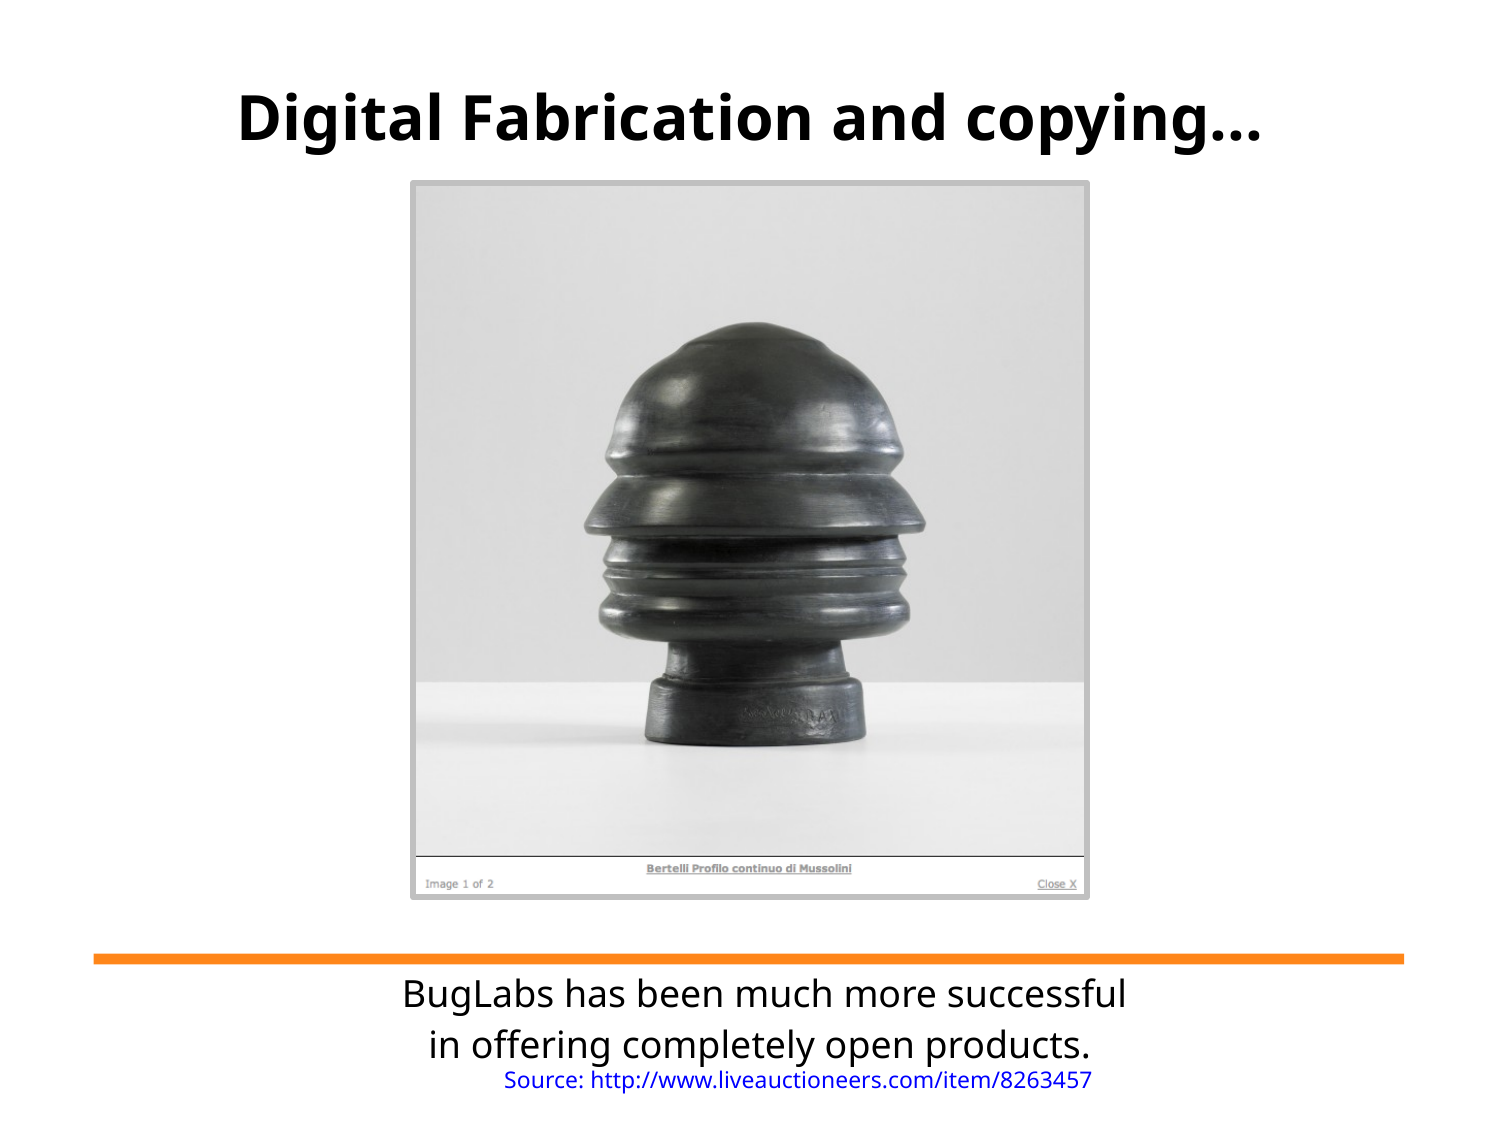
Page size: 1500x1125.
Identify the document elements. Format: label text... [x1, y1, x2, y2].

text_box BugLabs has been much more successful in offering completely open products. [382, 960, 1148, 1064]
text_box Source: http://www.liveauctioneers.com/item/8263457 [489, 1056, 1011, 1098]
title Digital Fabrication and copying... [75, 44, 1426, 188]
picture [0, 0, 1500, 1125]
